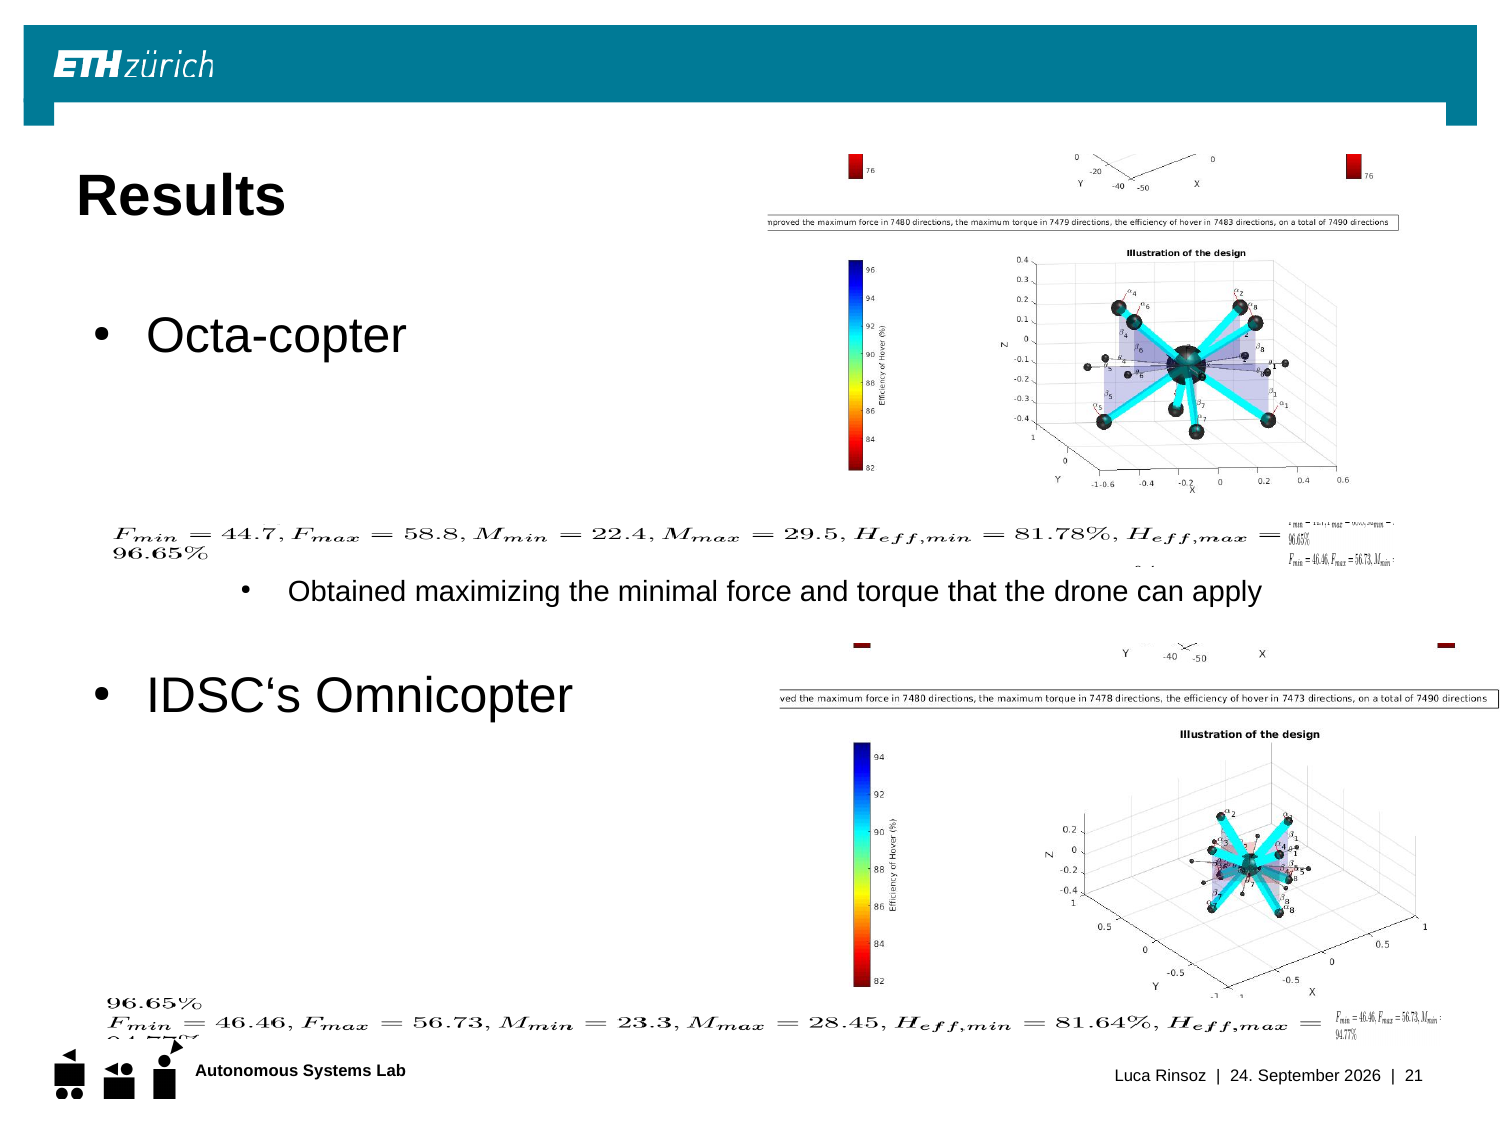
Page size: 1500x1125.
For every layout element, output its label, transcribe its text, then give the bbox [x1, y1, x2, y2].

picture [100, 643, 1500, 1046]
picture [767, 154, 1418, 508]
list Octa-copter Obtained maximizing the minimal force and torque that the drone can apply IDSC‘s Omnicopter [75, 307, 1426, 1054]
picture [106, 522, 1394, 567]
title Results [53, 101, 1447, 290]
